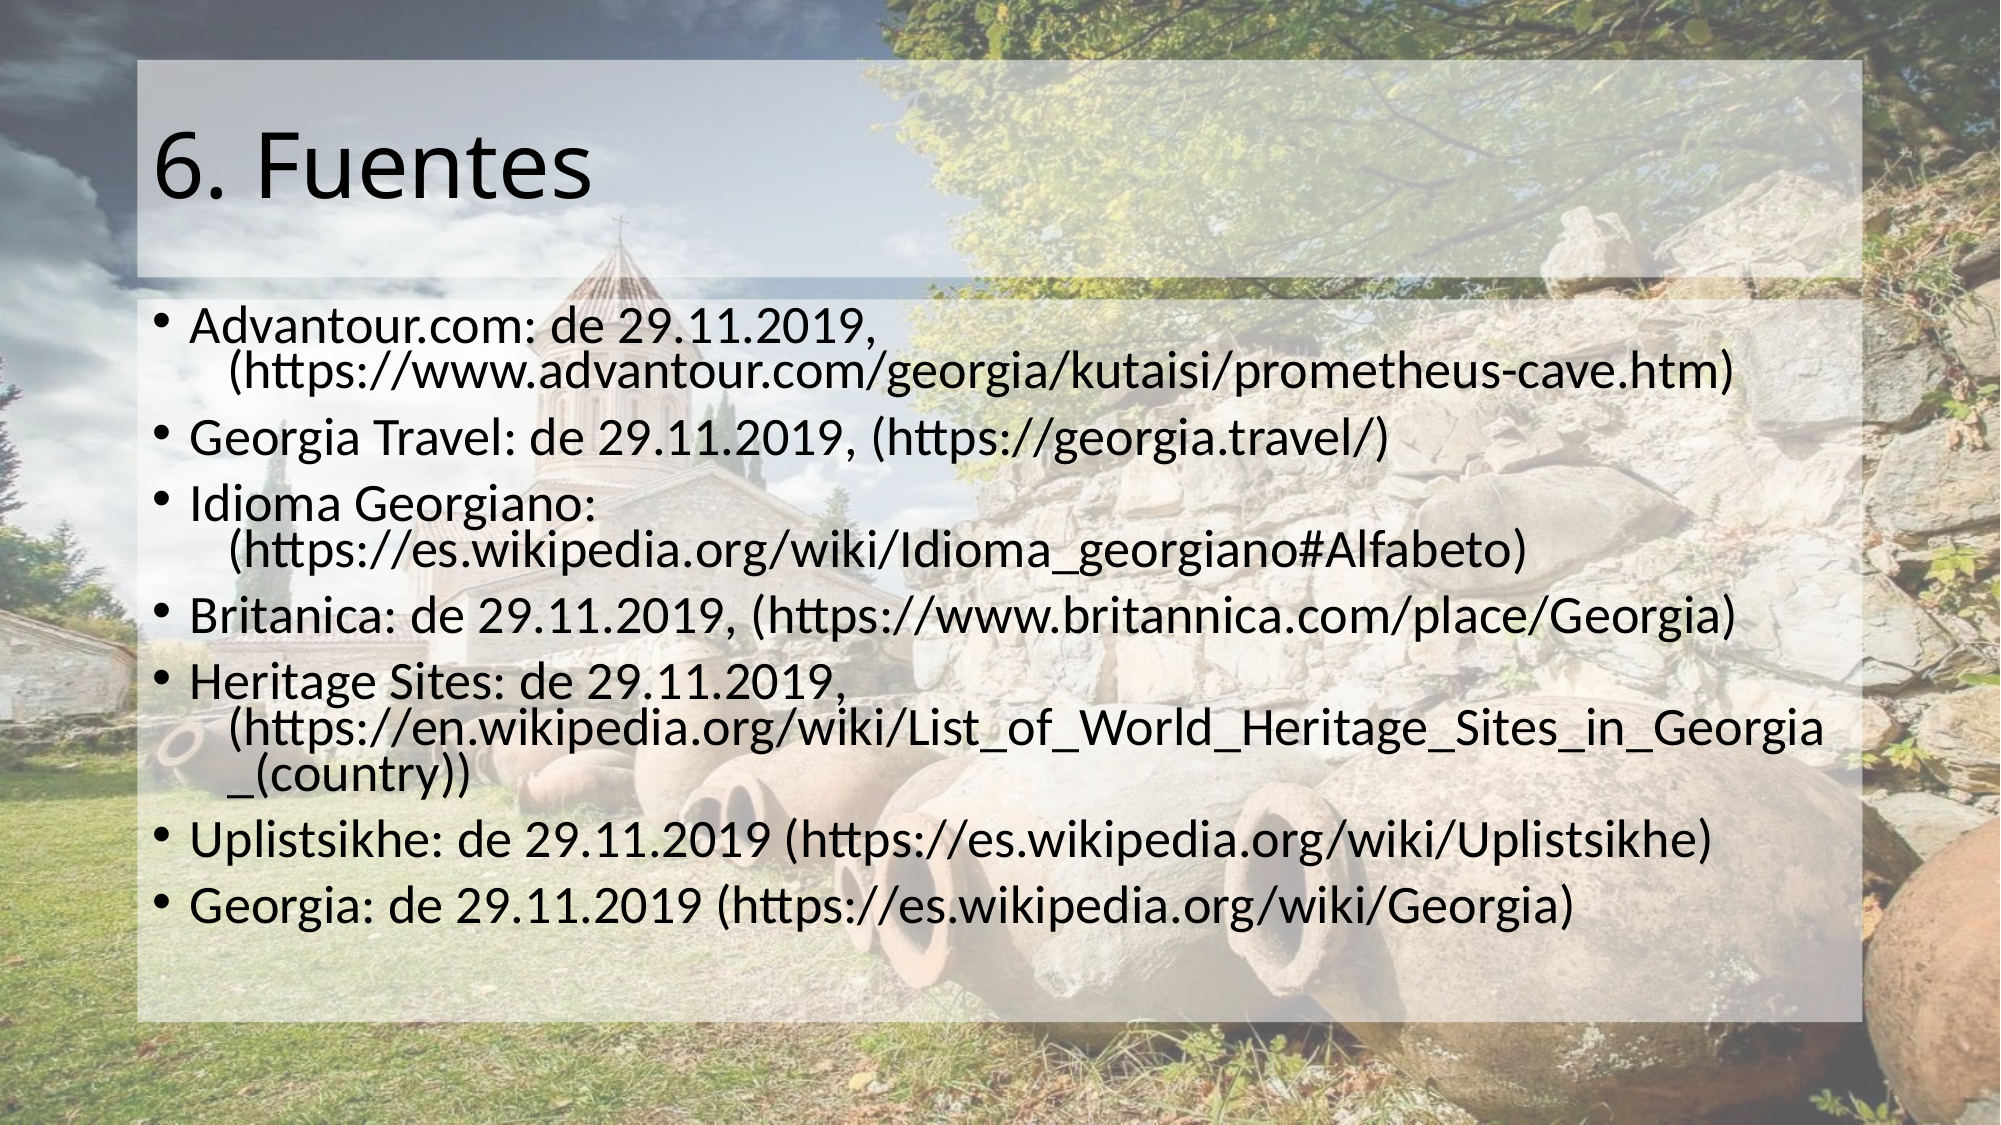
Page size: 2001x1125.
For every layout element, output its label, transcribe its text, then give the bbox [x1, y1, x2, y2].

title 6. Fuentes [137, 59, 1863, 278]
list Advantour.com: de 29.11.2019, (https://www.advantour.com/georgia/kutaisi/prometheus-cave.htm) Georgia Travel: de 29.11.2019, (https://georgia.travel/) Idioma Georgiano: (https://es.wikipedia.org/wiki/Idioma_georgiano#Alfabeto) Britanica: de 29.11.2019, (https://www.britannica.com/place/Georgia) Heritage Sites: de 29.11.2019, (https://en.wikipedia.org/wiki/List_of_World_Heritage_Sites_in_Georgia_(country)) Uplistsikhe: de 29.11.2019 (https://es.wikipedia.org/wiki/Uplistsikhe) Georgia: de 29.11.2019 (https://es.wikipedia.org/wiki/Georgia) [137, 299, 1863, 1023]
